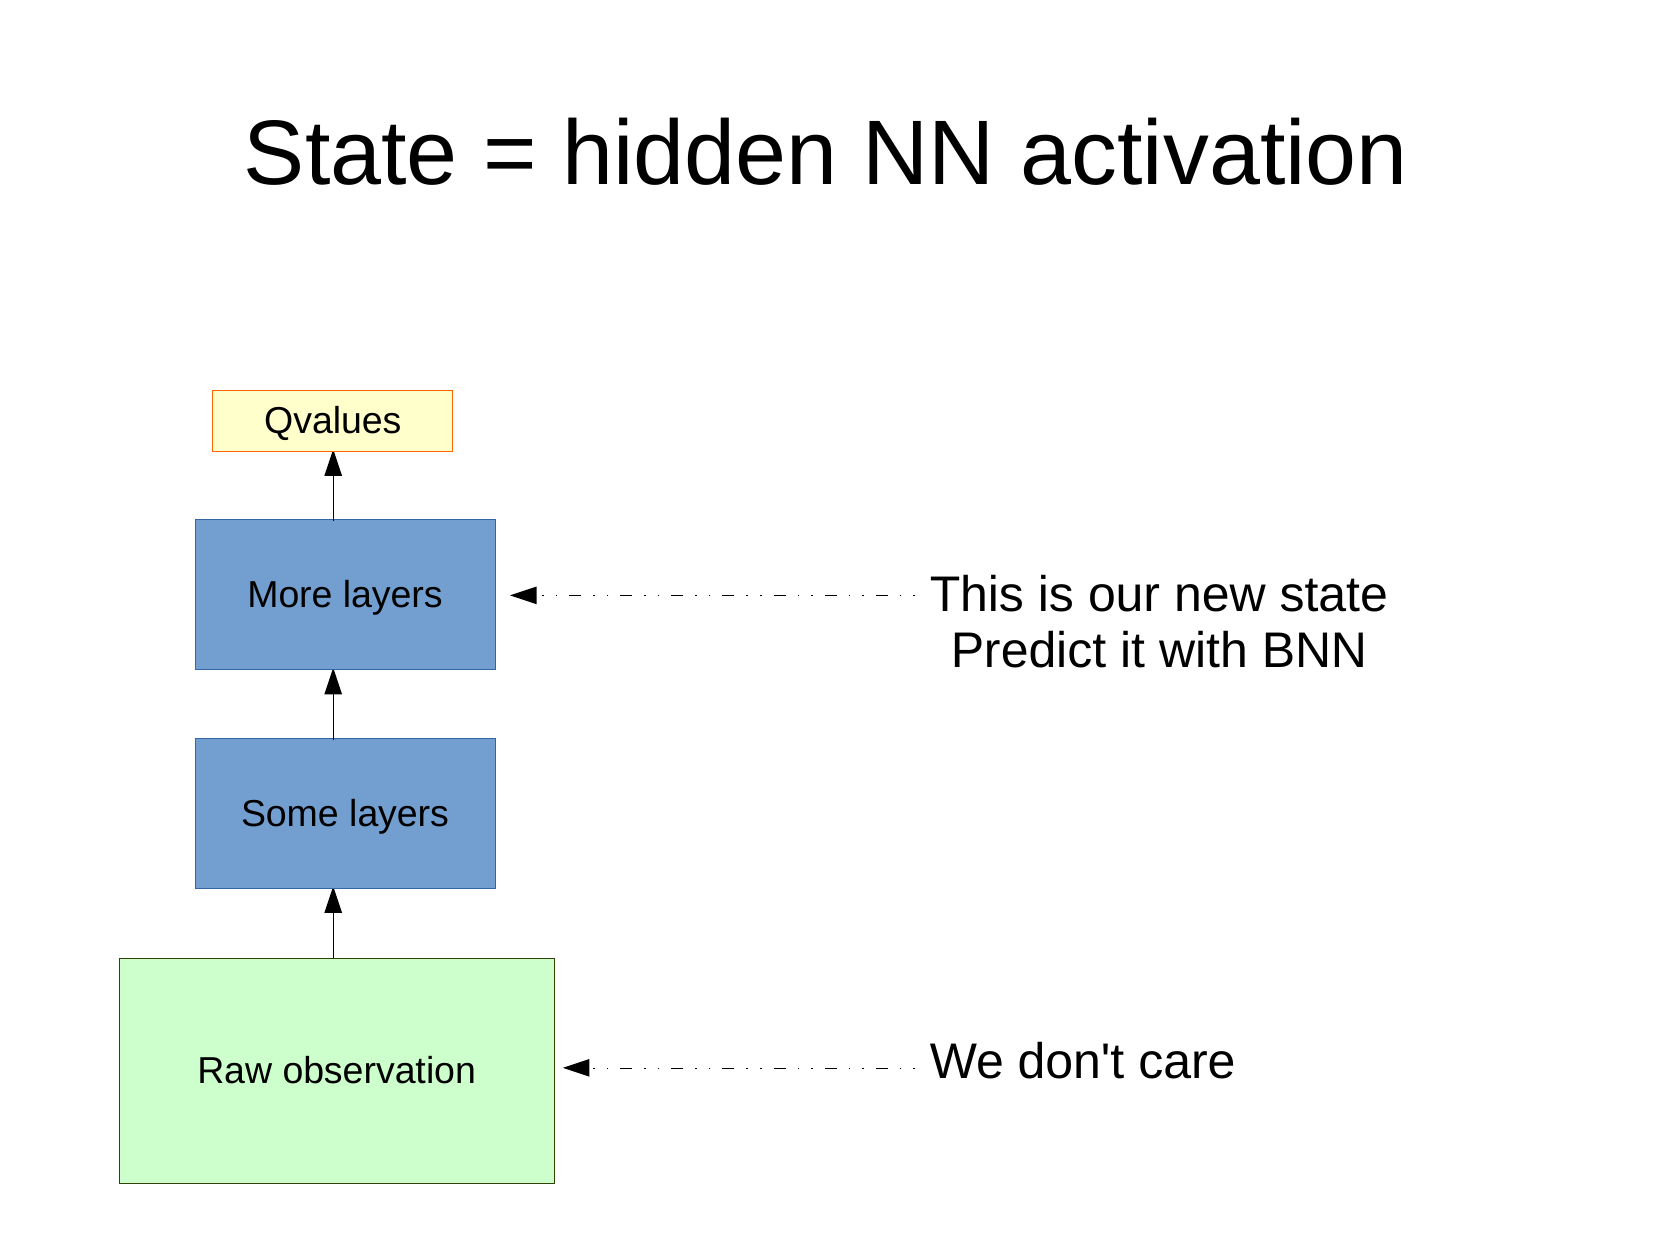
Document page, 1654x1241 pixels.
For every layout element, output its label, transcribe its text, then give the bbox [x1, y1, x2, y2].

text_box Raw observation [119, 958, 555, 1184]
text_box This is our new state Predict it with BNN [915, 559, 1404, 687]
text_box More layers [195, 519, 496, 670]
text_box Qvalues [212, 390, 453, 452]
text_box Some layers [195, 738, 496, 889]
title State = hidden NN activation [82, 49, 1571, 257]
text_box We don't care [915, 1025, 1251, 1097]
